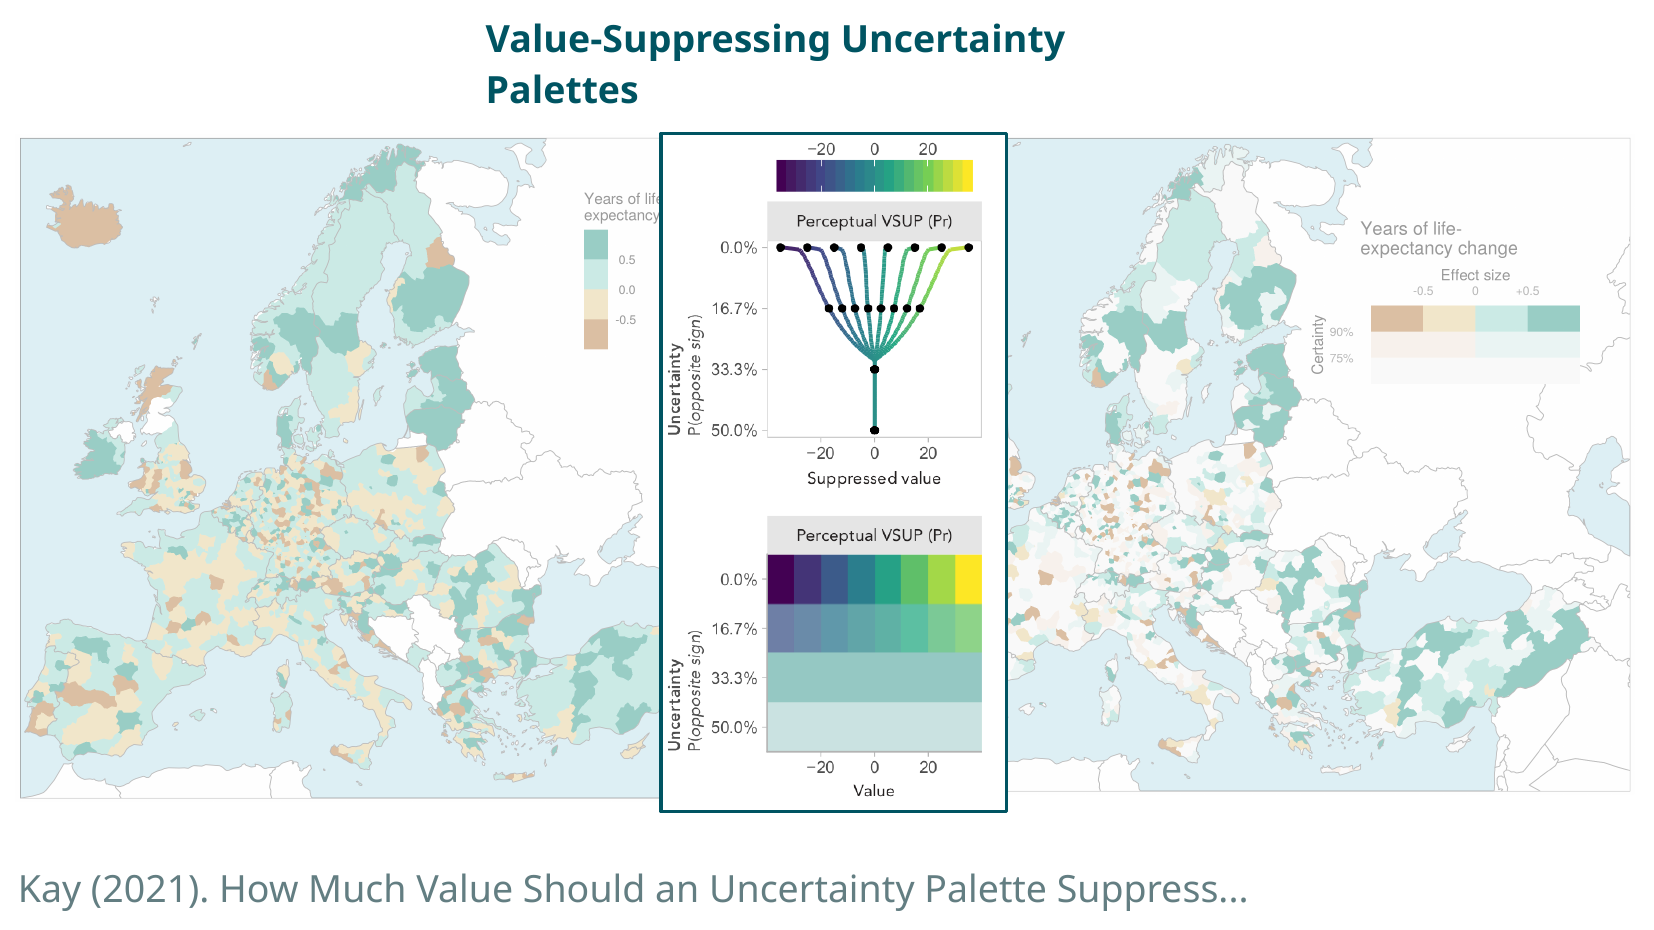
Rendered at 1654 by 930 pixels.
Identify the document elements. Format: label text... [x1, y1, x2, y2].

picture [15, 134, 659, 802]
picture [1008, 134, 1635, 796]
picture [662, 135, 1006, 811]
text_box Value-Suppressing Uncertainty Palettes [470, 4, 1182, 119]
text_box Kay (2021). How Much Value Should an Uncertainty Palette Suppress... [3, 855, 1079, 920]
